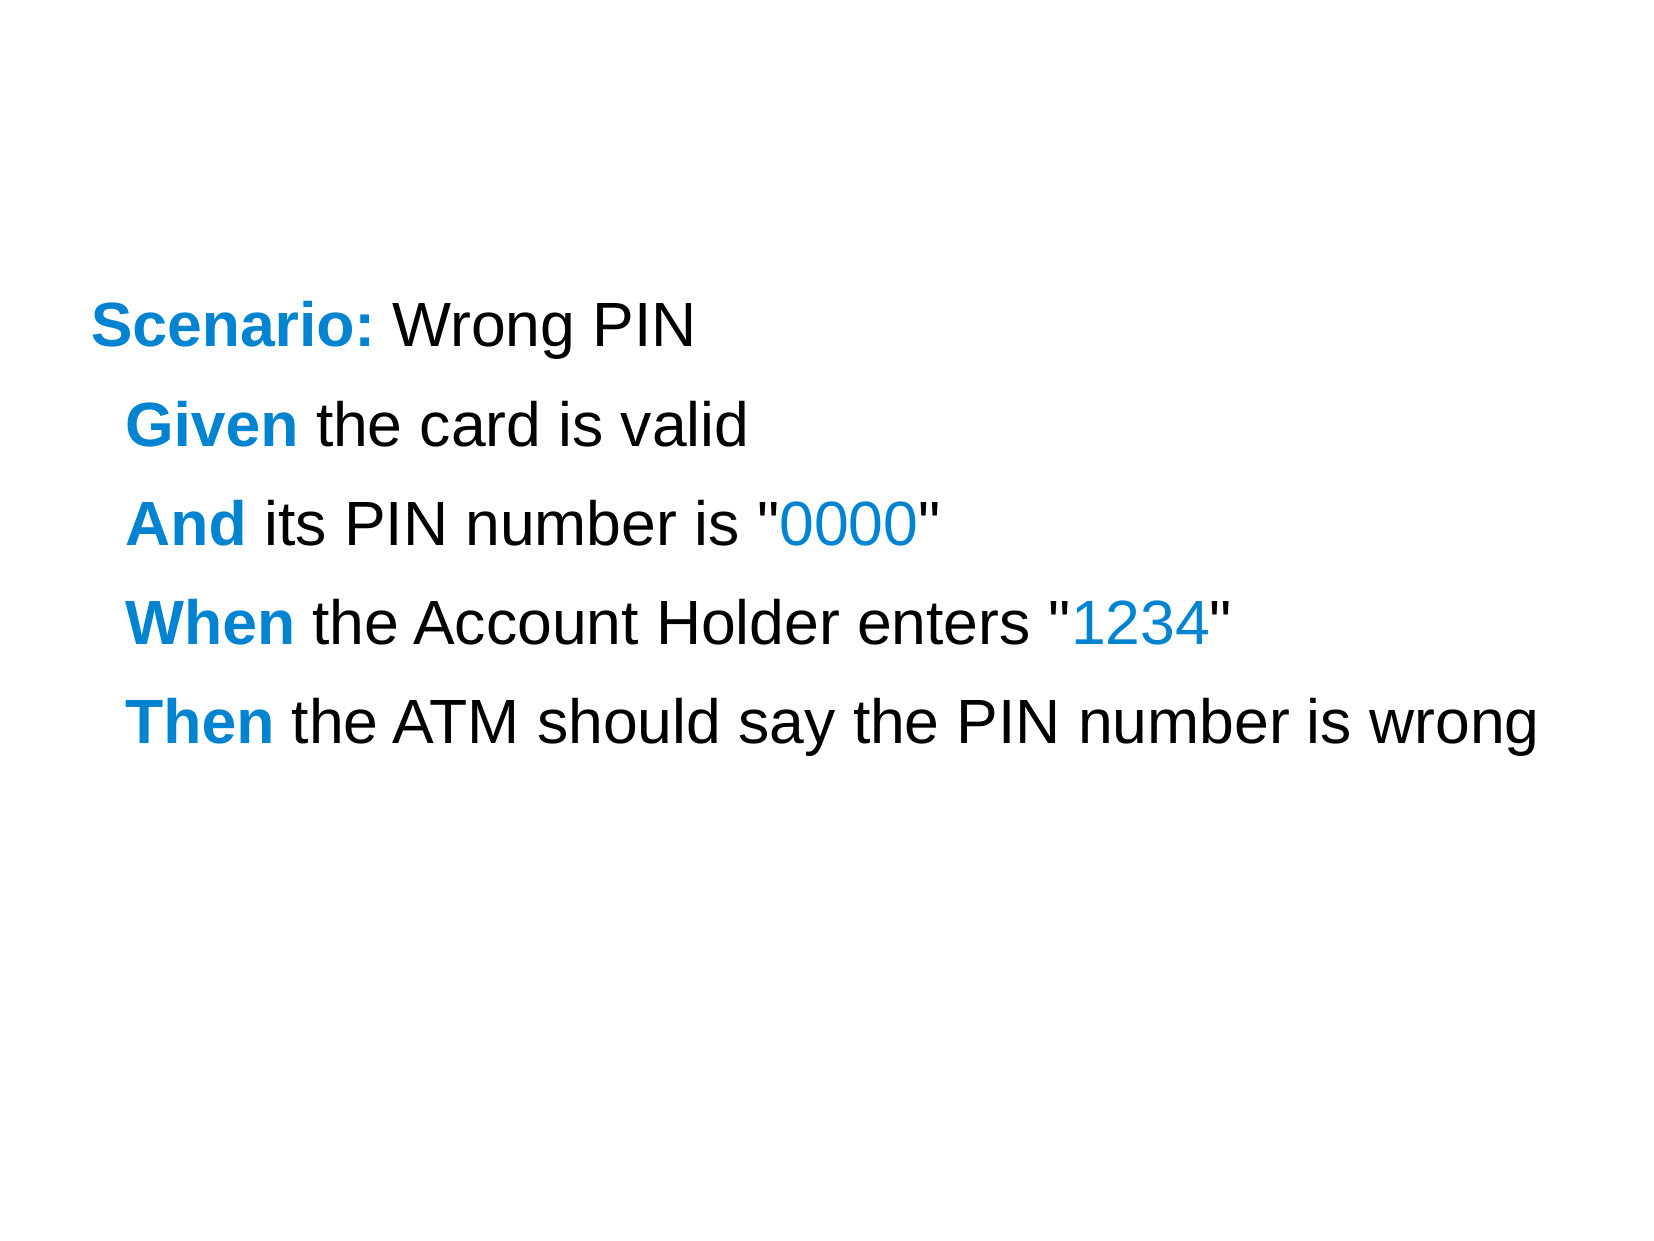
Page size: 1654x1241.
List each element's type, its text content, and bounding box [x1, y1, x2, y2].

list Scenario: Wrong PIN Given the card is valid And its PIN number is "0000" When the Account Holder enters "1234" Then the ATM should say the PIN number is wrong [56, 290, 1598, 1109]
